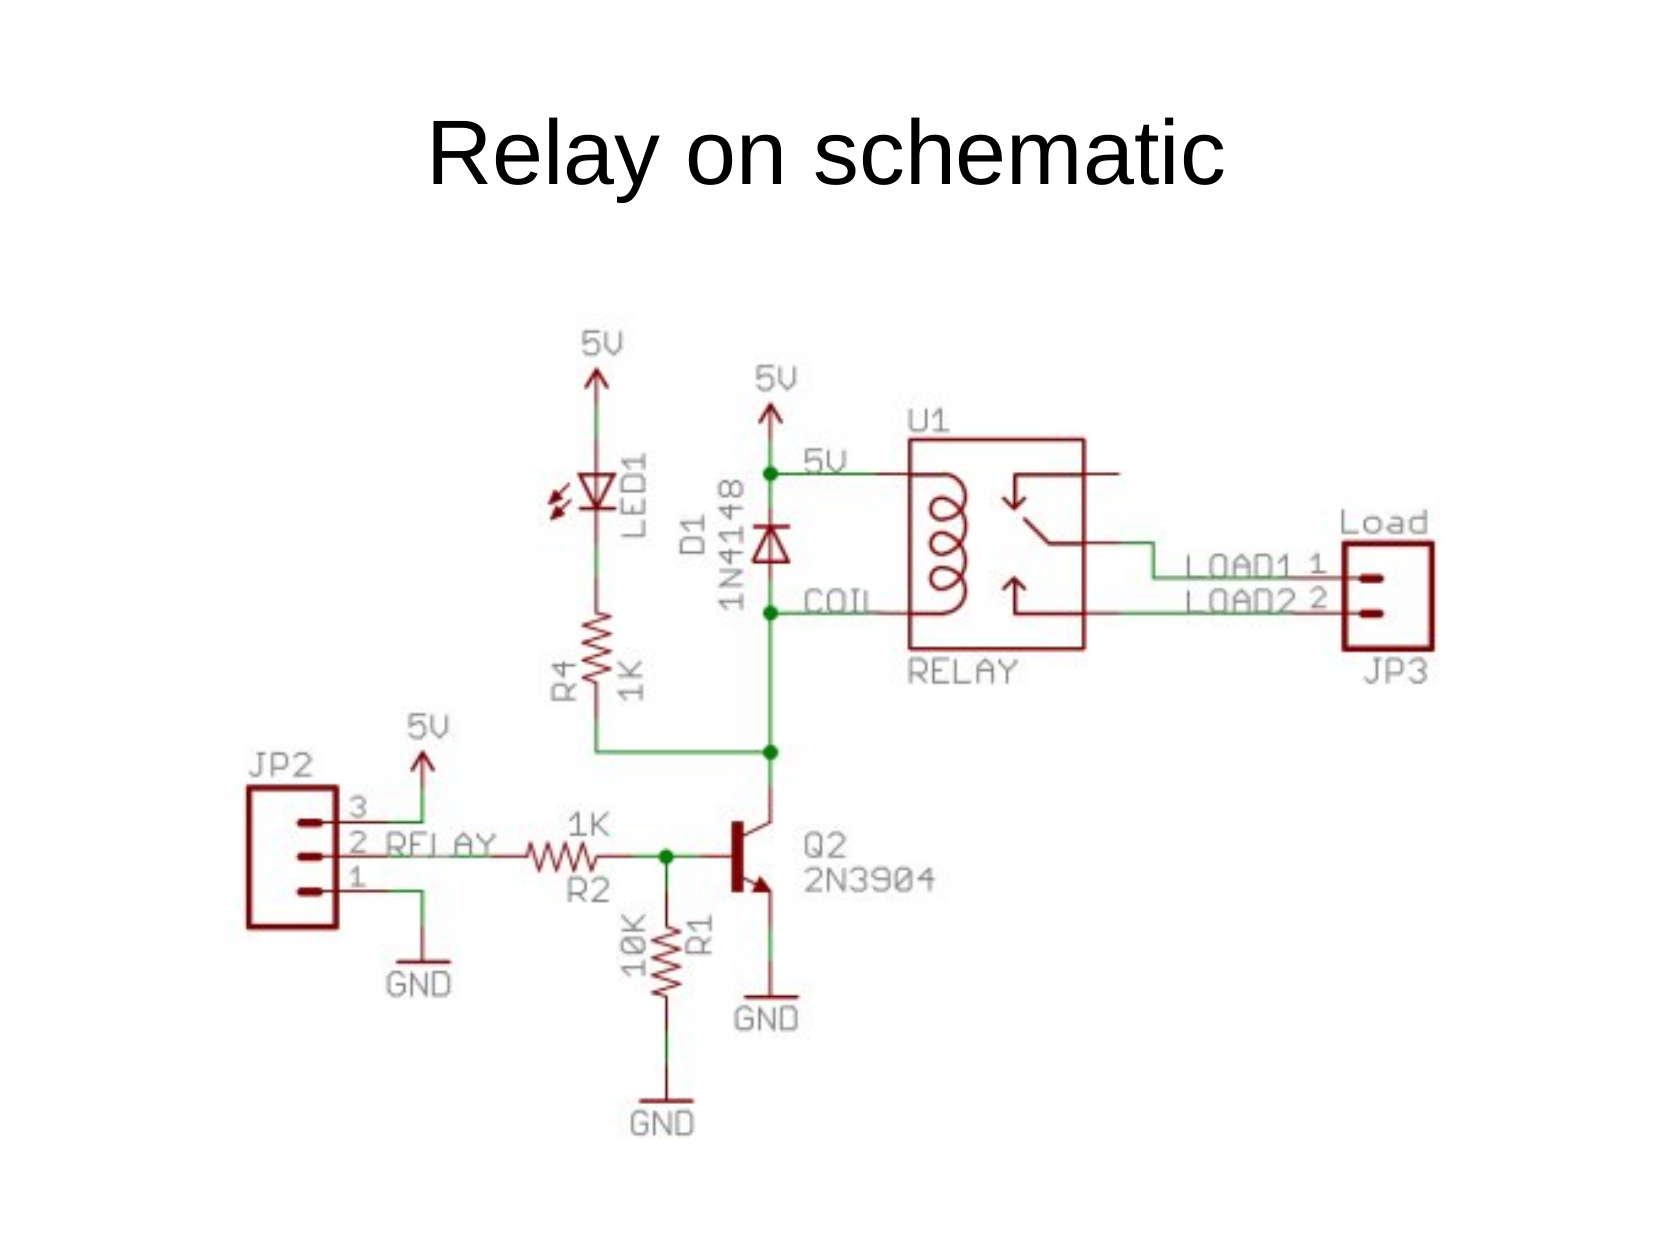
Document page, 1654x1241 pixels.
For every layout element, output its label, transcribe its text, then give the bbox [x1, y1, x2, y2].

picture [225, 314, 1450, 1158]
title Relay on schematic [82, 49, 1571, 257]
